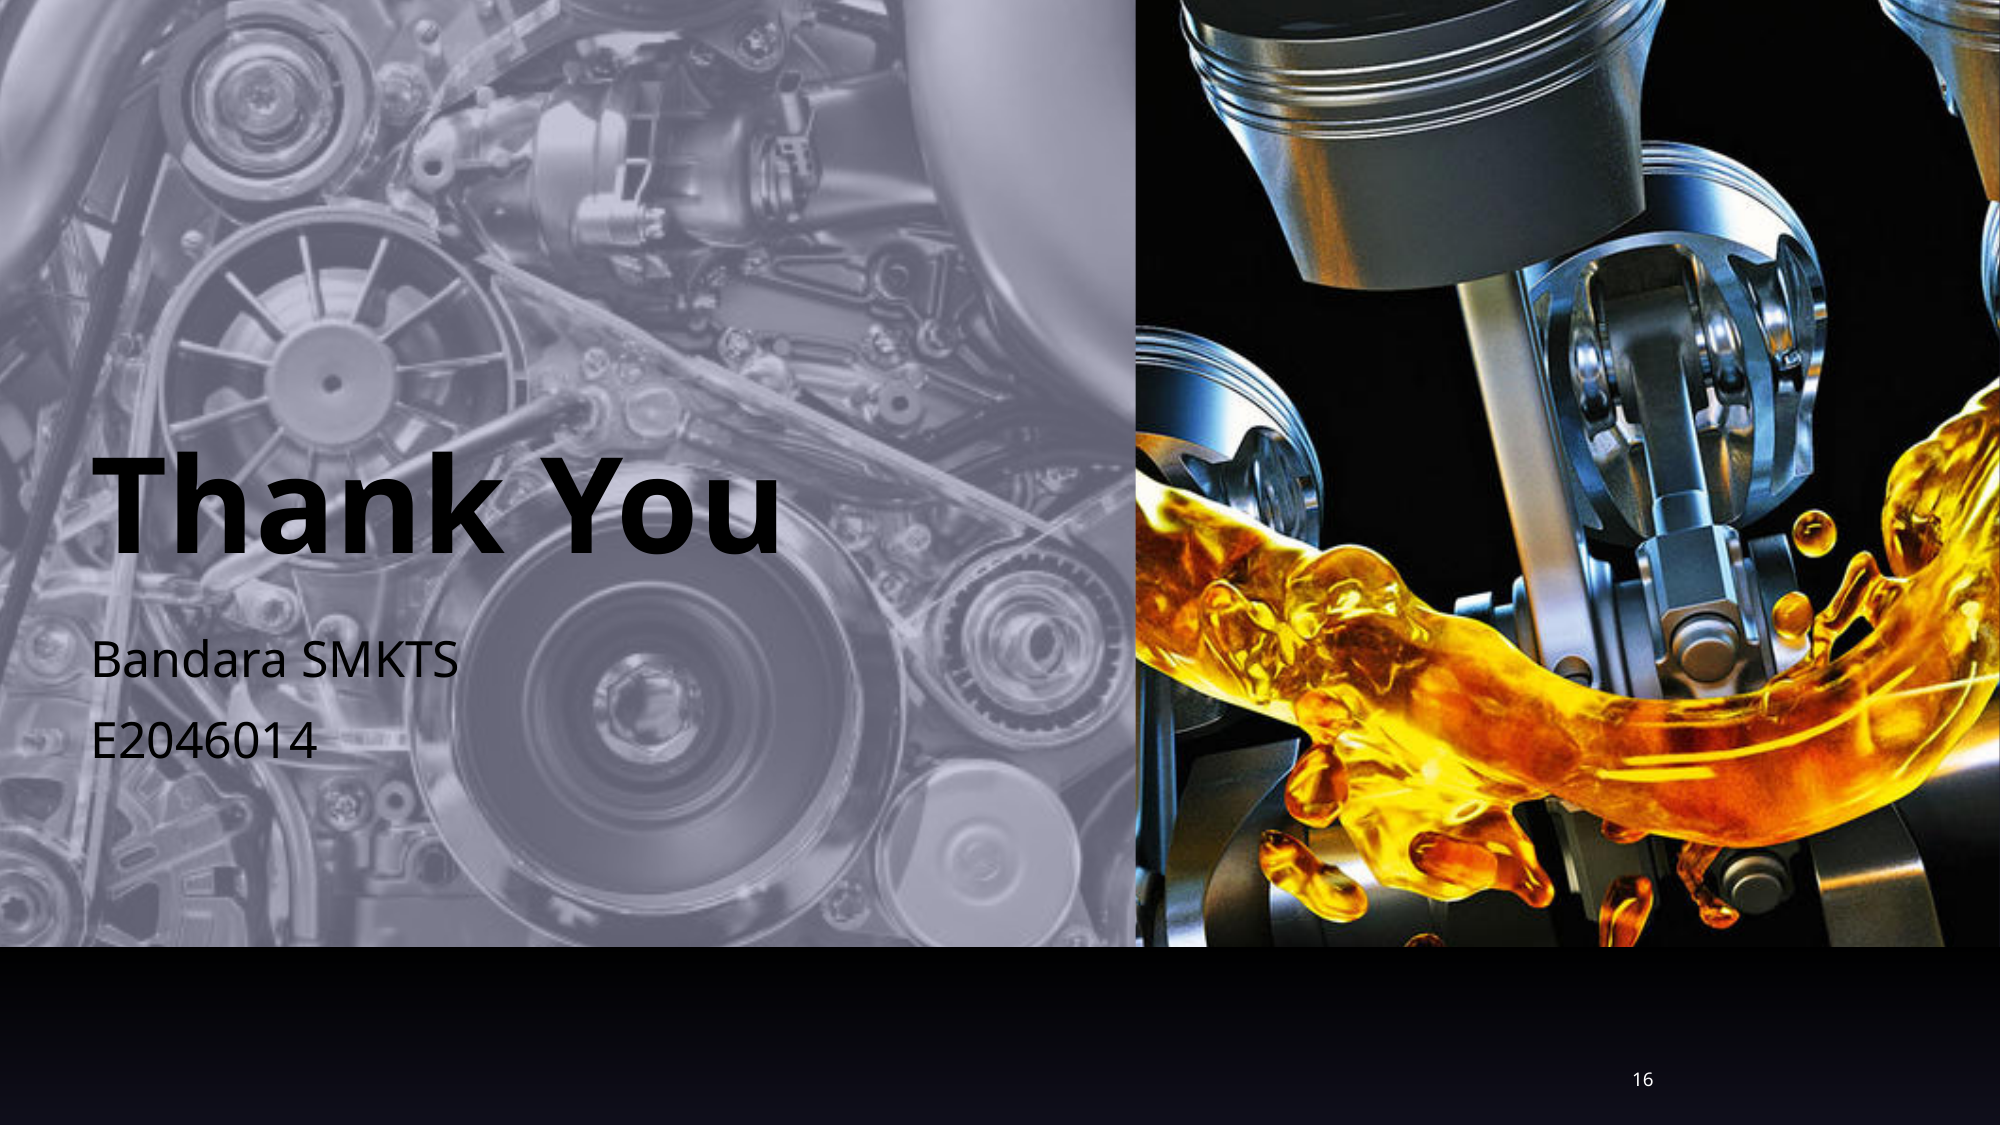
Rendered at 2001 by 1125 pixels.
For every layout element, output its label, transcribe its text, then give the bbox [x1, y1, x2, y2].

text_box [0, 947, 2000, 1125]
picture [0, 0, 2000, 947]
subtitle Bandara SMKTS E2046014 [90, 627, 983, 1000]
title Thank You [90, 90, 983, 580]
